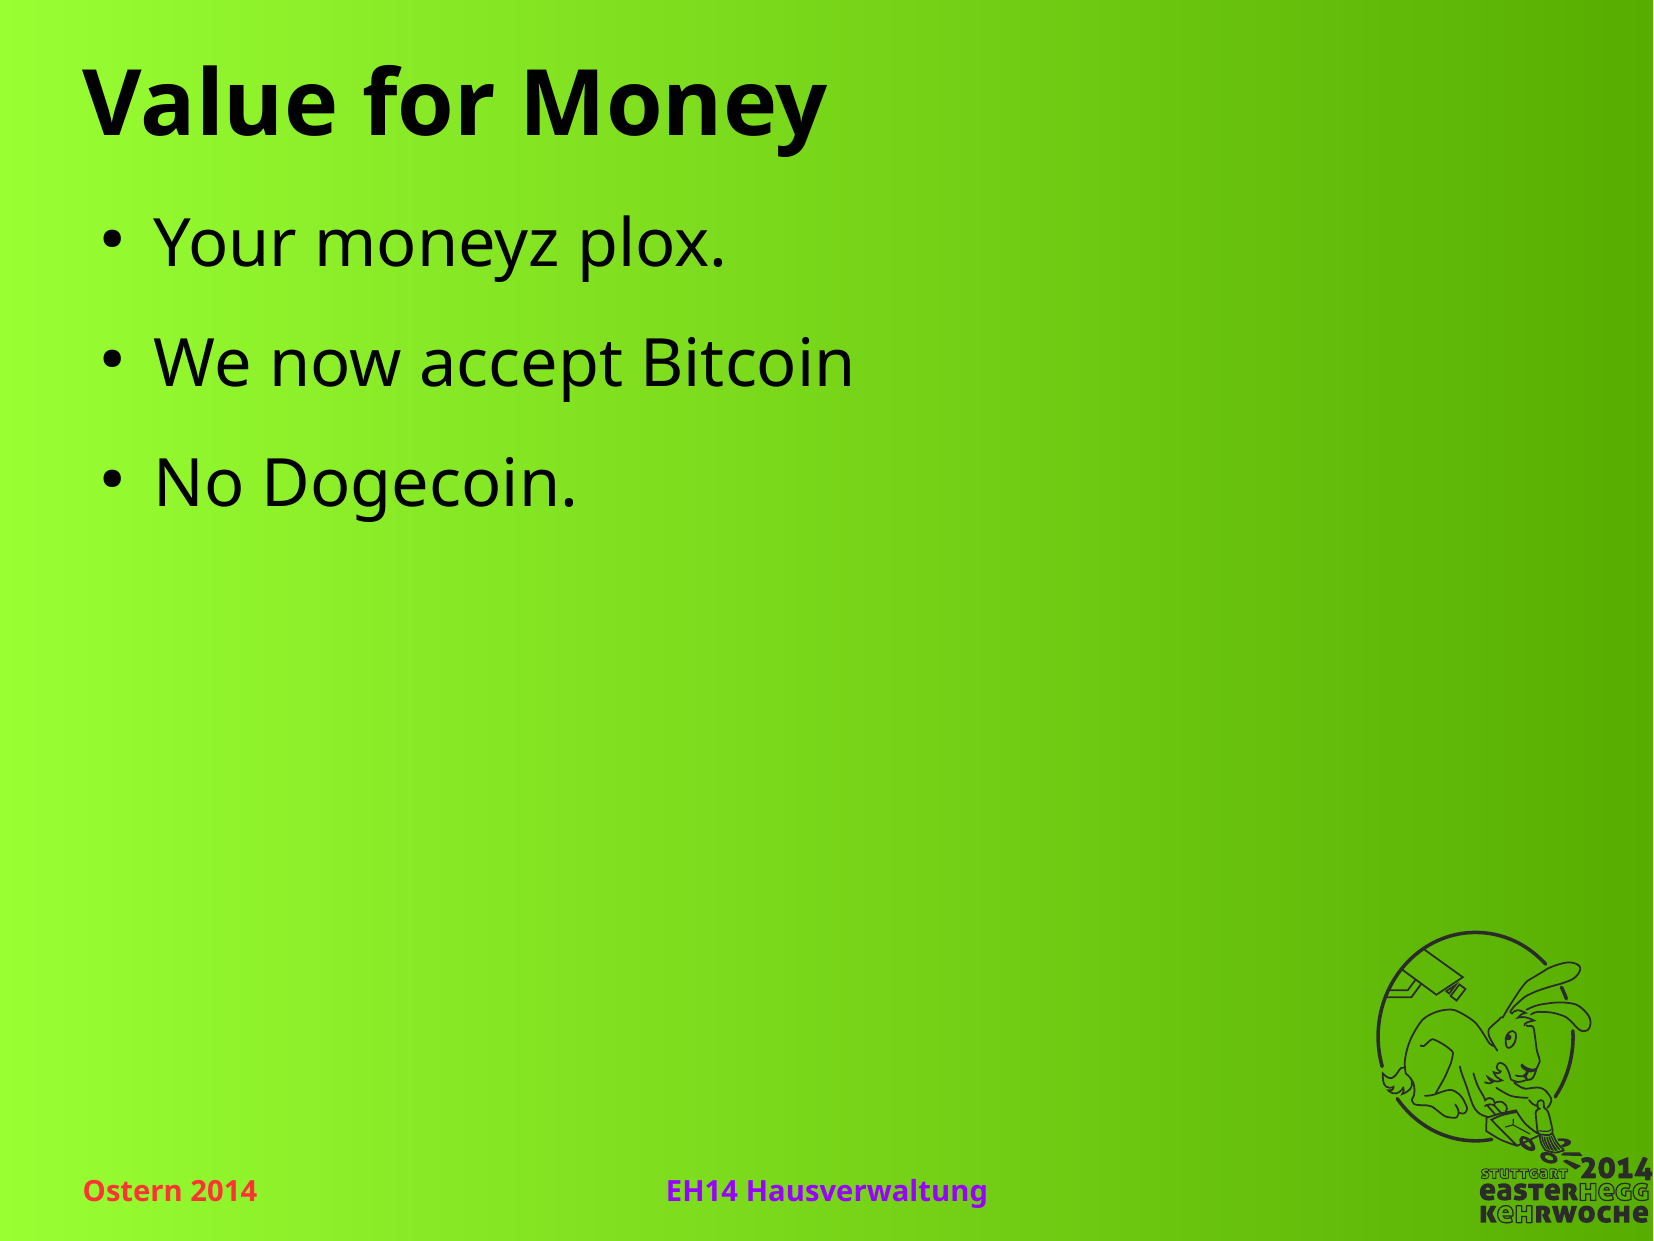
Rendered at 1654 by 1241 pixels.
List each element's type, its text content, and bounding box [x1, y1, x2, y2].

title Party Stats [77, 0, 82, 1240]
title Value for Money [82, 49, 1571, 151]
list Your moneyz plox. We now accept Bitcoin No Dogecoin. [82, 195, 1571, 1131]
